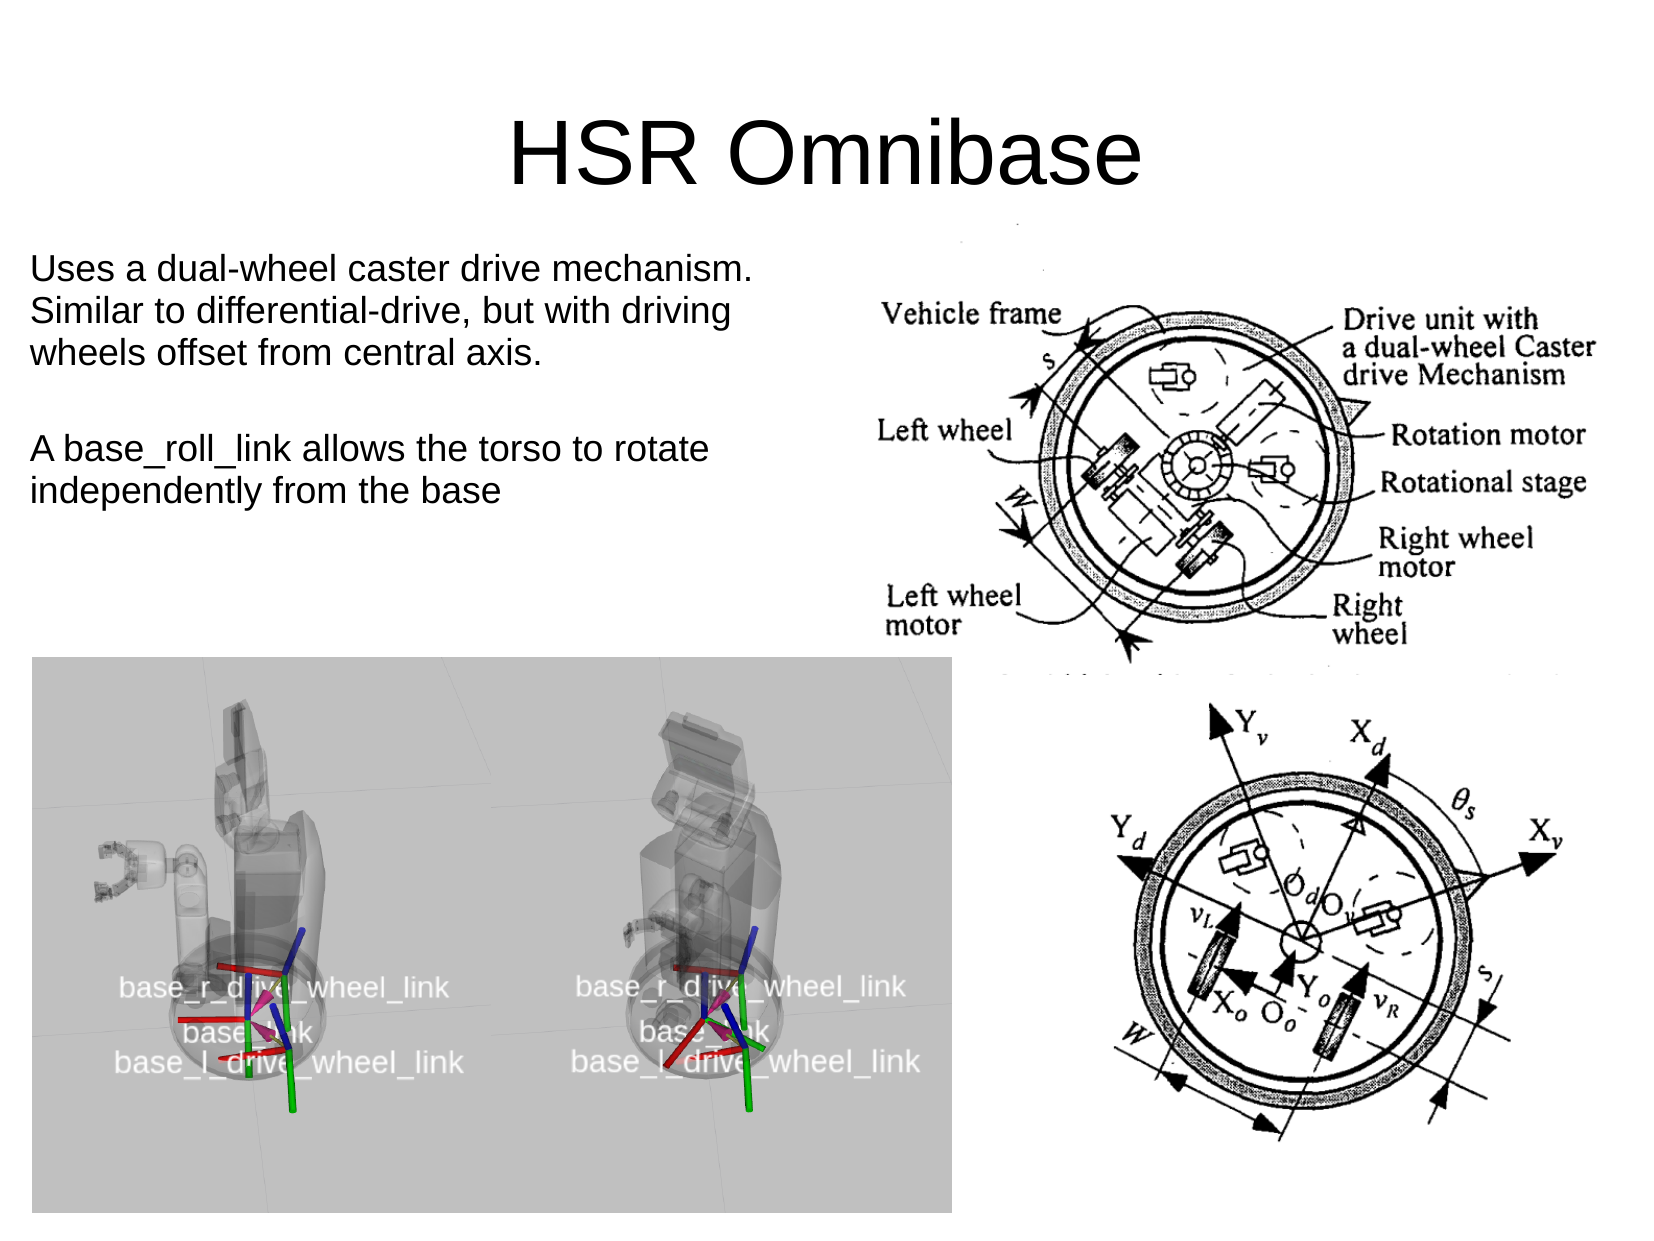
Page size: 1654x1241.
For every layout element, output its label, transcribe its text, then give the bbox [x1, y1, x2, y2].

text_box Uses a dual-wheel caster drive mechanism. Similar to differential-drive, but with driving wheels offset from central axis. [15, 240, 871, 381]
title HSR Omnibase [82, 49, 1571, 240]
picture [32, 204, 1636, 1213]
text_box A base_roll_link allows the torso to rotate independently from the base [15, 420, 766, 519]
picture [1018, 689, 1636, 1157]
